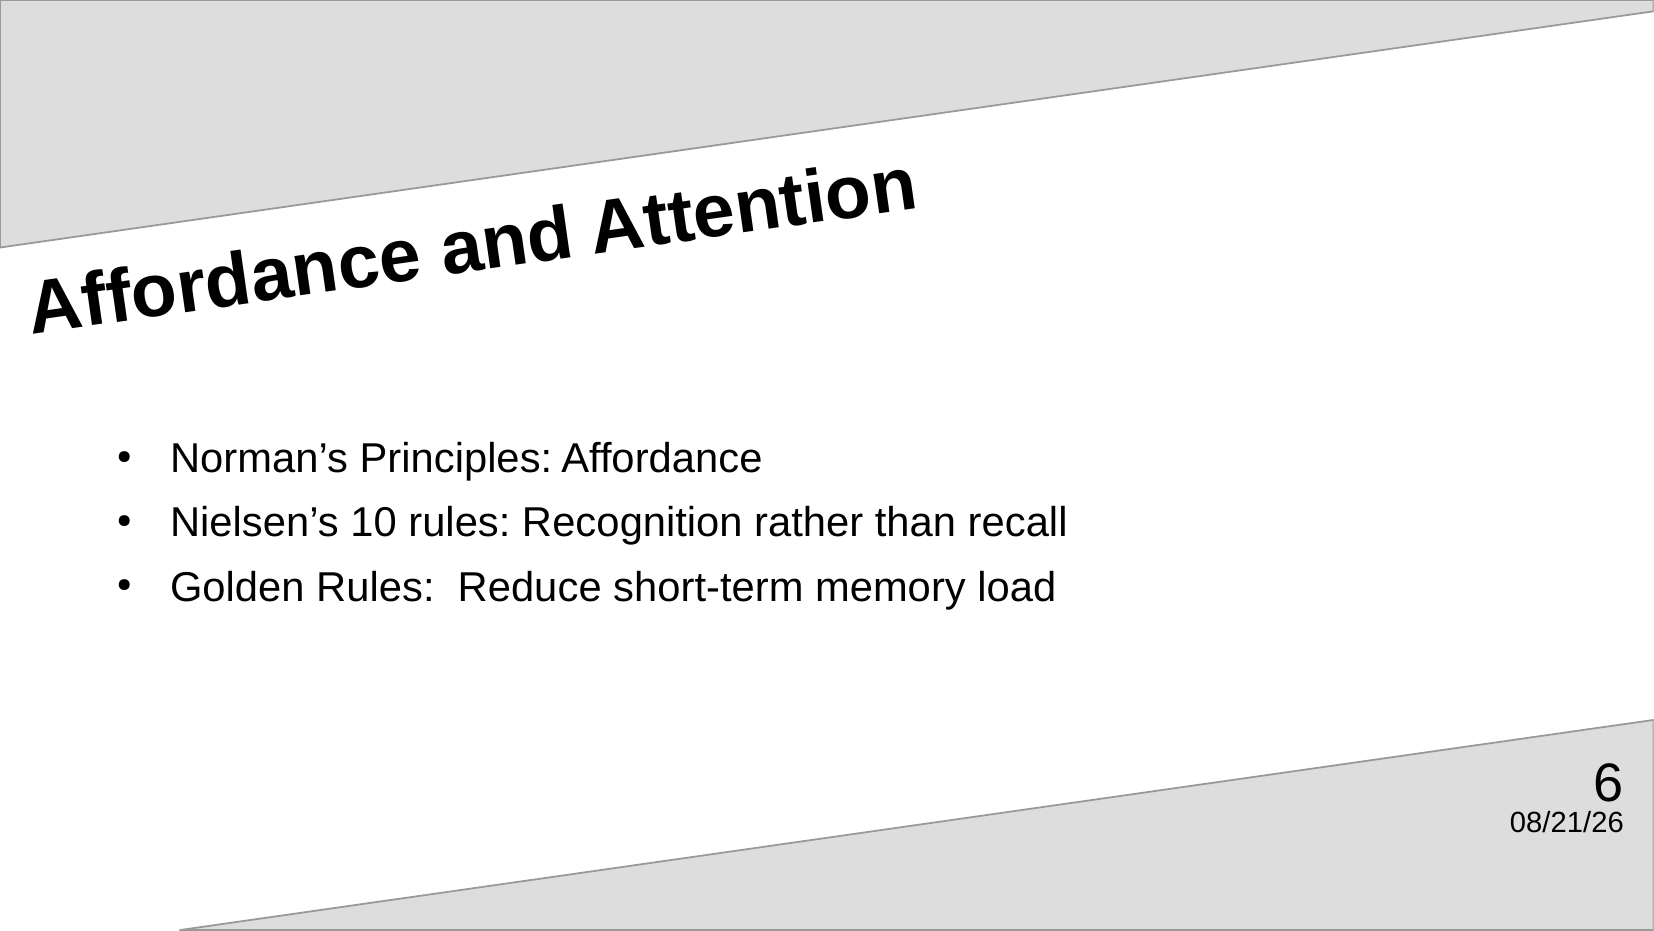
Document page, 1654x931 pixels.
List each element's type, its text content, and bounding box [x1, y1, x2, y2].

list Norman’s Principles: Affordance Nielsen’s 10 rules: Recognition rather than recall Golden Rules: Reduce short-term memory load [99, 434, 1555, 789]
title Affordance and Attention [16, 21, 1501, 387]
